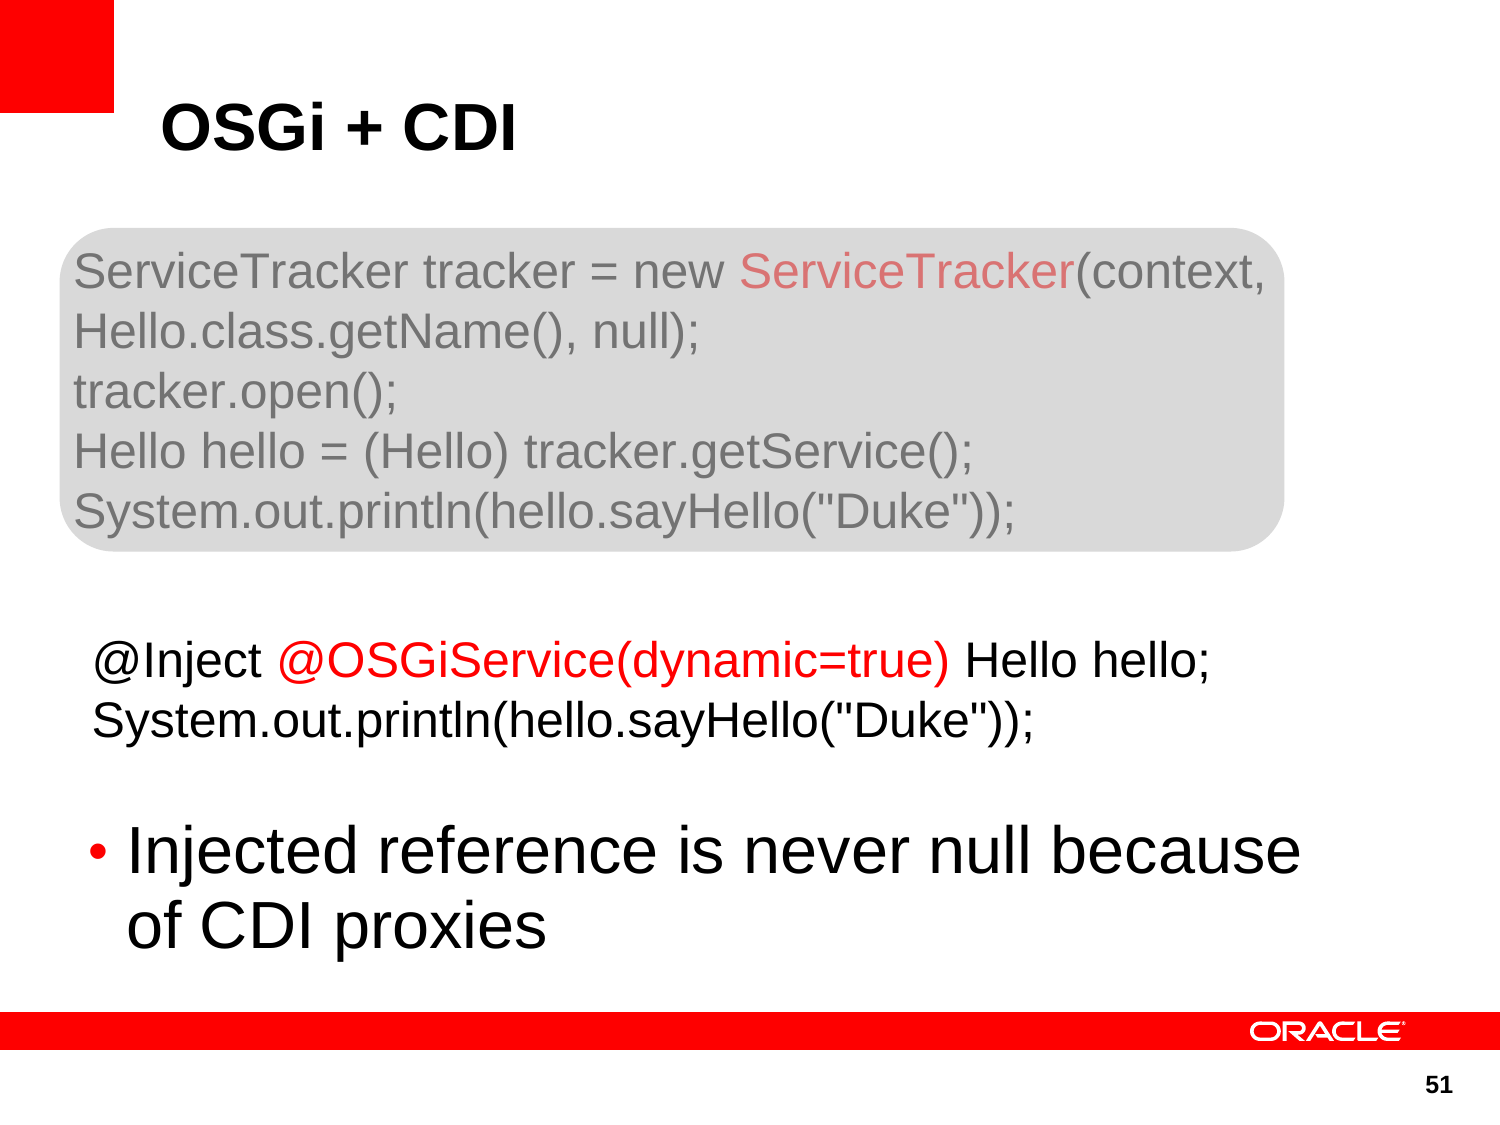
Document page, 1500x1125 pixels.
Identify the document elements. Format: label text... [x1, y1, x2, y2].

title OSGi + CDI [145, 42, 1390, 213]
list Injected reference is never null because of CDI proxies [88, 813, 1326, 1006]
text_box @Inject @OSGiService(dynamic=true) Hello hello; System.out.println(hello.sayHello("Duke")); [52, 627, 1251, 749]
picture [0, 1012, 1500, 1050]
text_box [59, 227, 1285, 552]
picture [0, 0, 114, 113]
